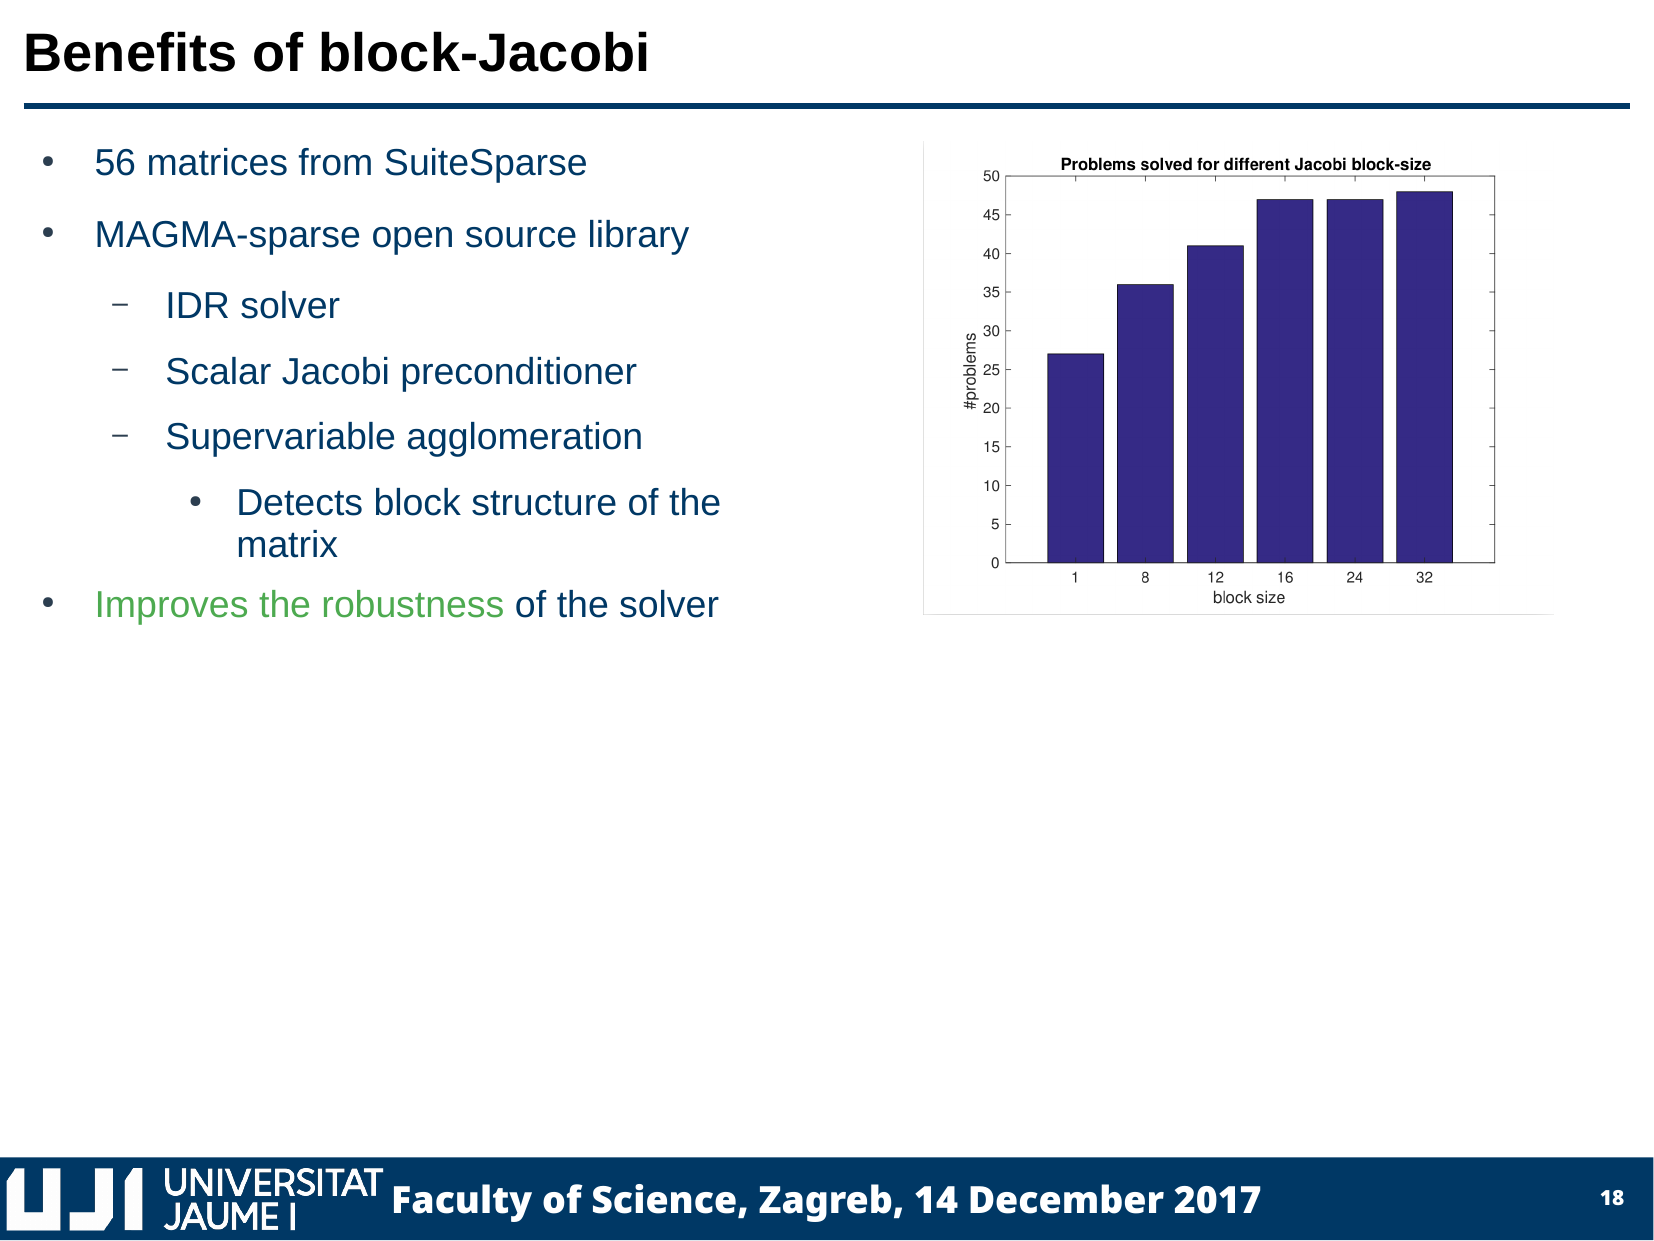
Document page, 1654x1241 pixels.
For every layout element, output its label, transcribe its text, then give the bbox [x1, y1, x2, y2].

title Benefits of block-Jacobi [23, 0, 1630, 107]
list 56 matrices from SuiteSparse MAGMA-sparse open source library IDR solver Scalar Jacobi preconditioner Supervariable agglomeration Detects block structure of the matrix Improves the robustness of the solver [23, 141, 808, 1134]
picture [923, 141, 1554, 615]
picture [0, 1158, 390, 1241]
